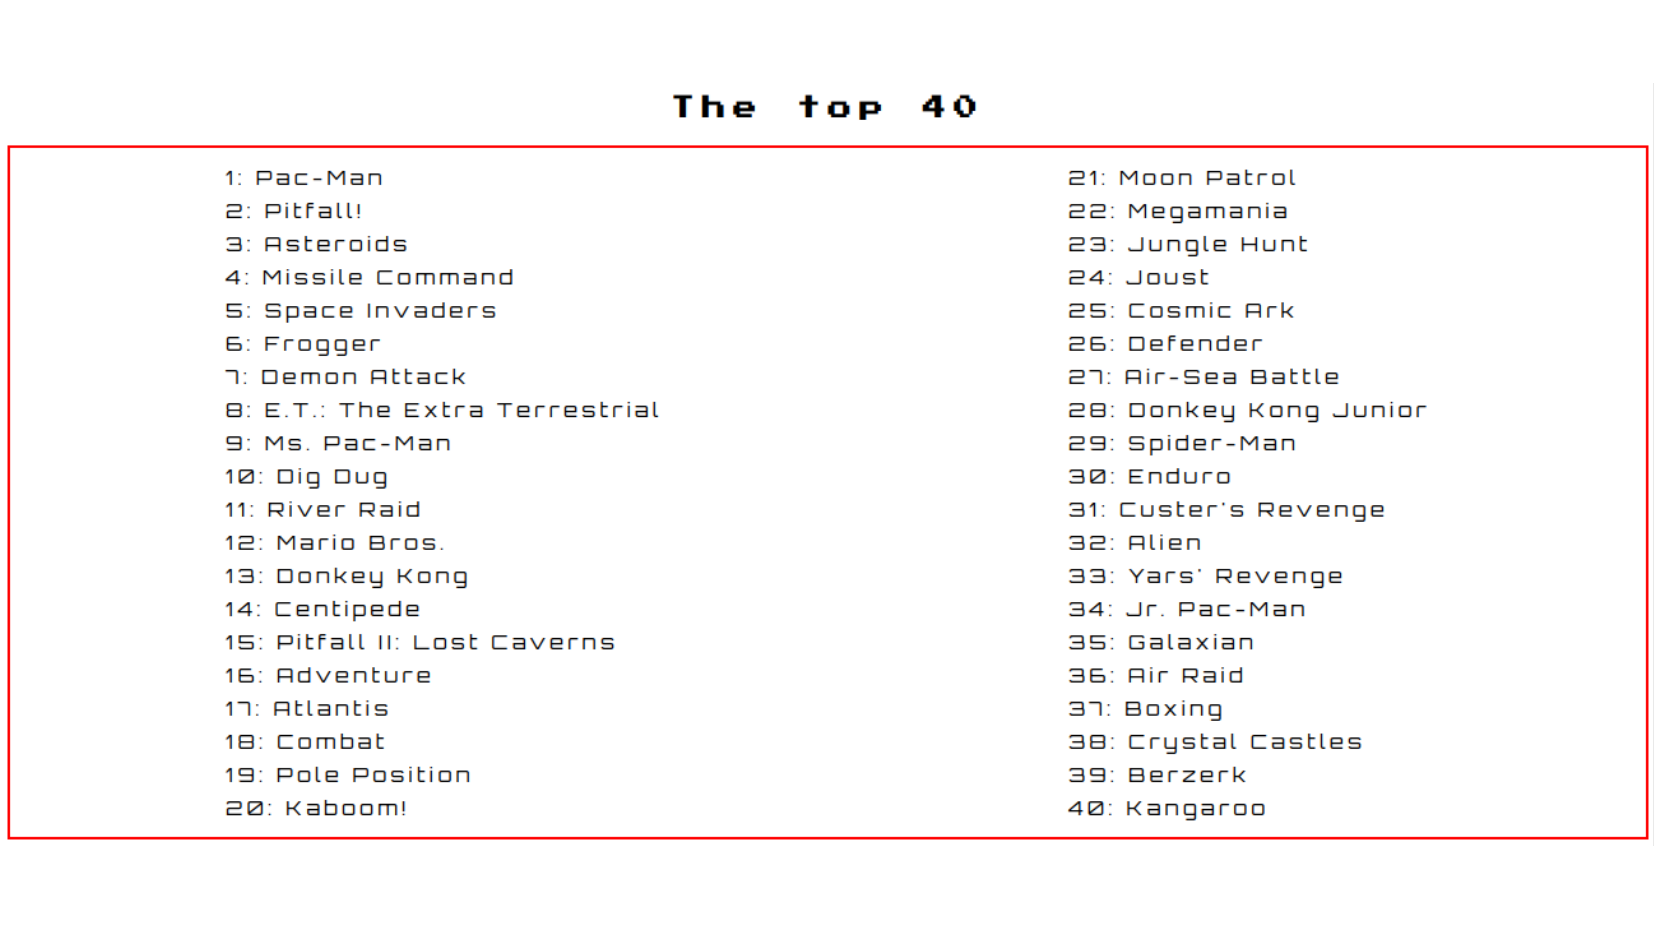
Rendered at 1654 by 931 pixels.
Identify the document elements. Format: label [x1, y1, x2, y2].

picture [0, 83, 1654, 846]
